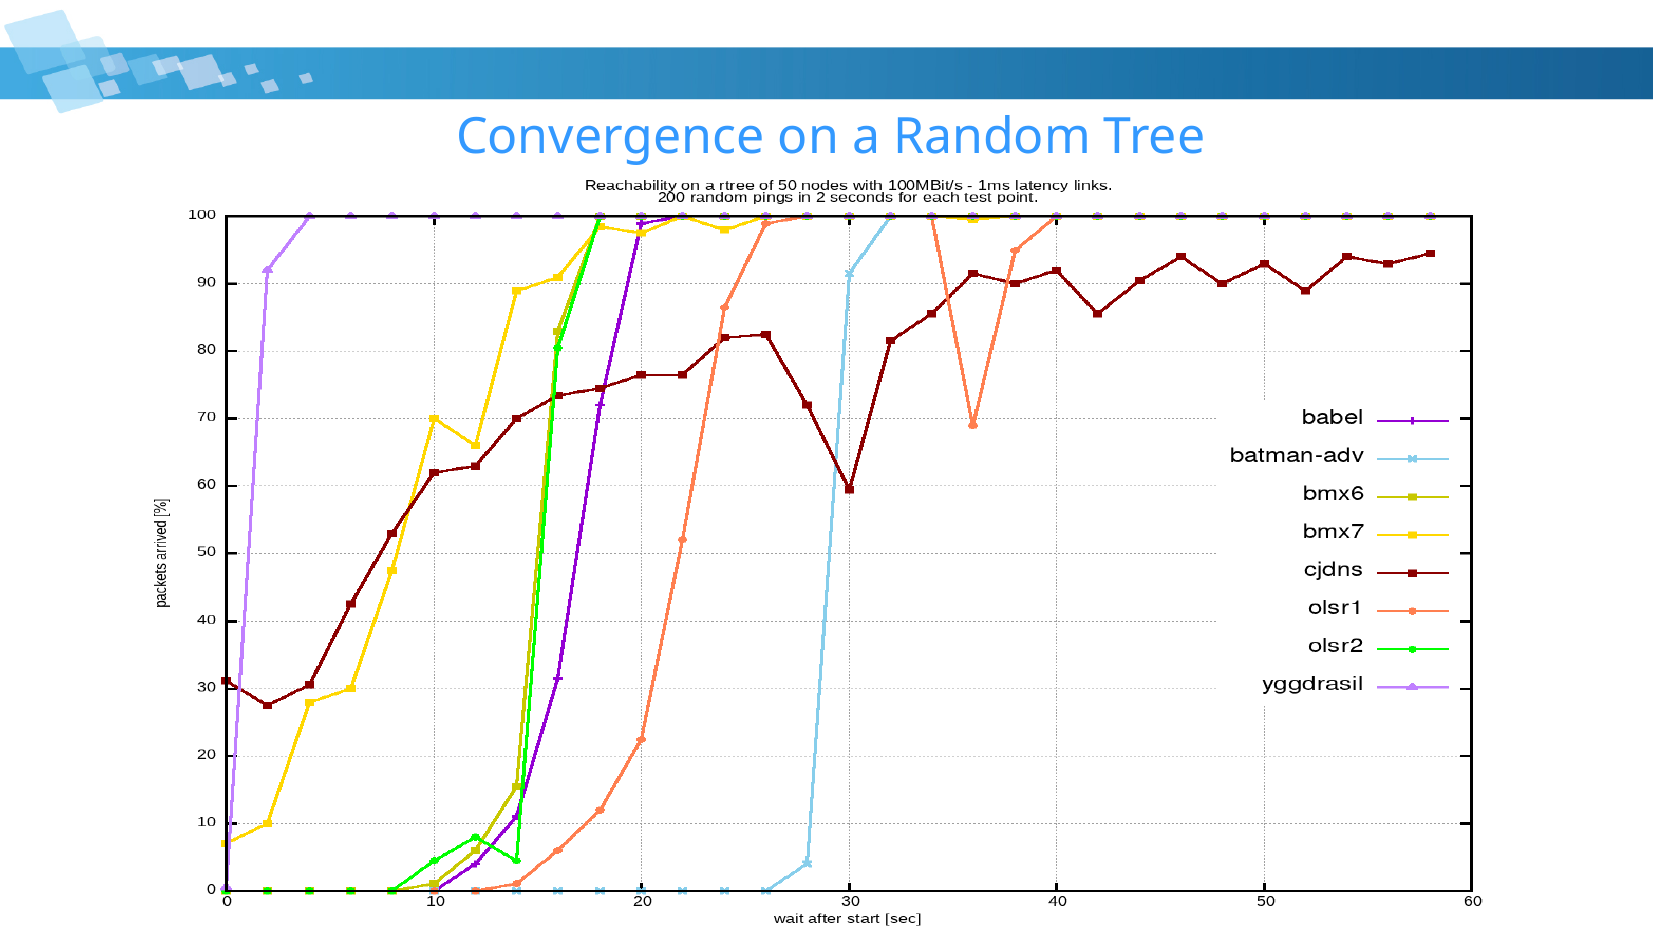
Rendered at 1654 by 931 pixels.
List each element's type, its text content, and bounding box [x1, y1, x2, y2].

picture [0, 0, 1653, 929]
title Convergence on a Random Tree [86, 56, 1576, 212]
